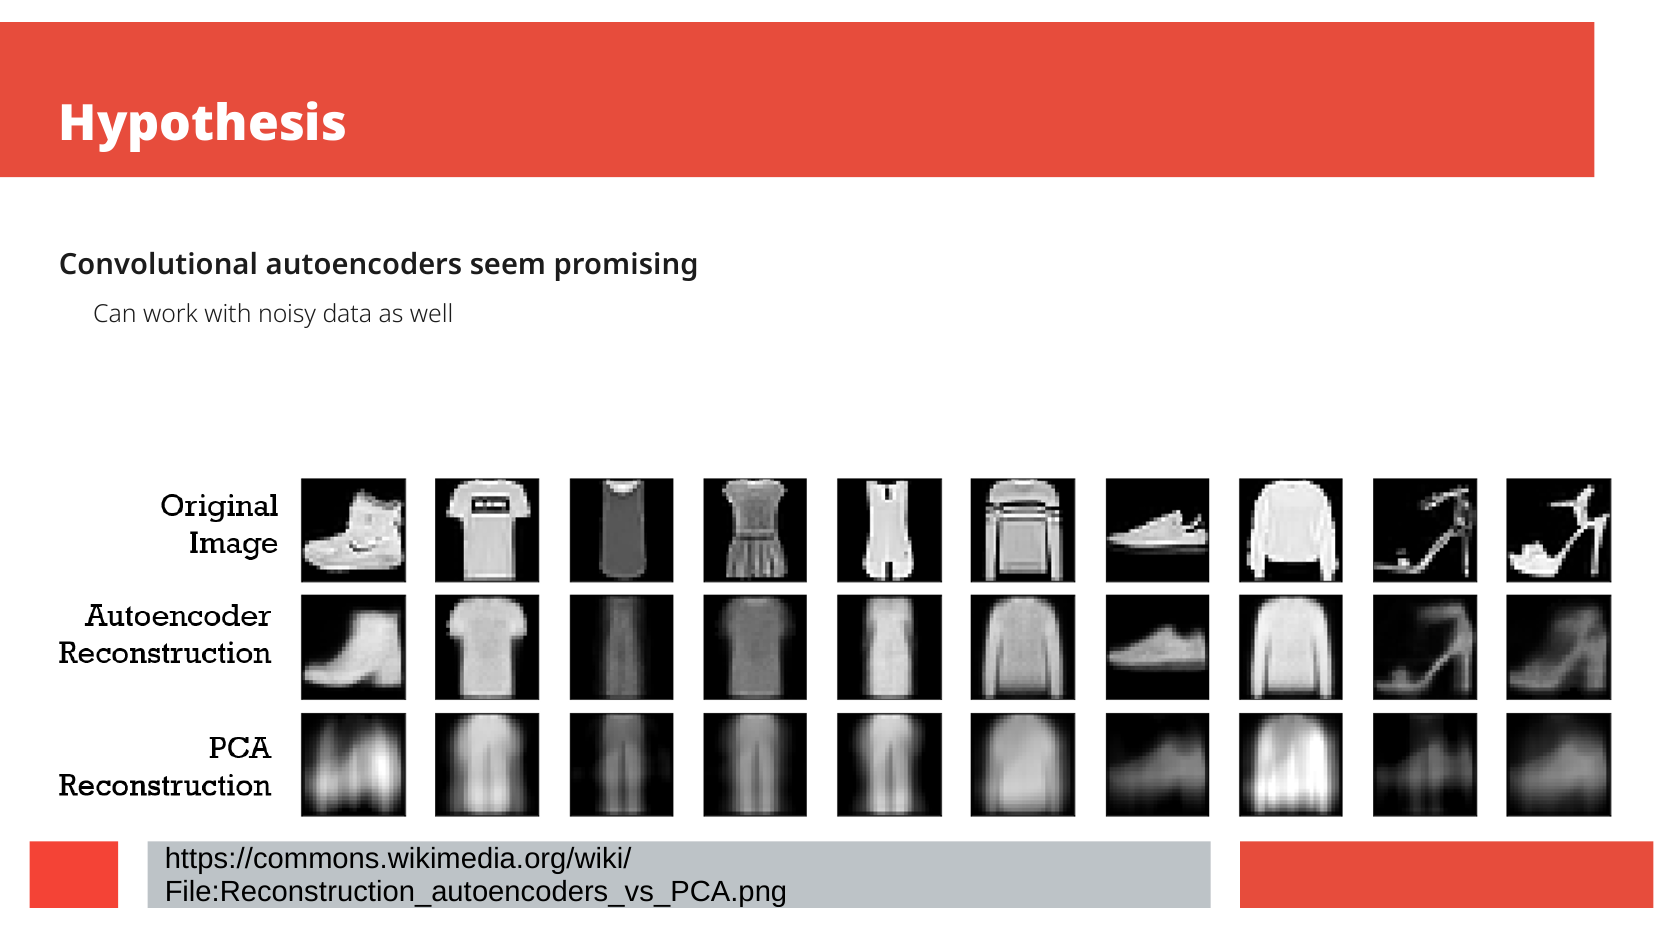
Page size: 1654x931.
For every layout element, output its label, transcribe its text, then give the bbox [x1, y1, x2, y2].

text_box https://commons.wikimedia.org/wiki/File:Reconstruction_autoencoders_vs_PCA.png [150, 835, 1141, 916]
list Convolutional autoencoders seem promising Can work with noisy data as well [59, 243, 1565, 331]
picture [0, 464, 1636, 829]
title Hypothesis [59, 44, 1595, 156]
